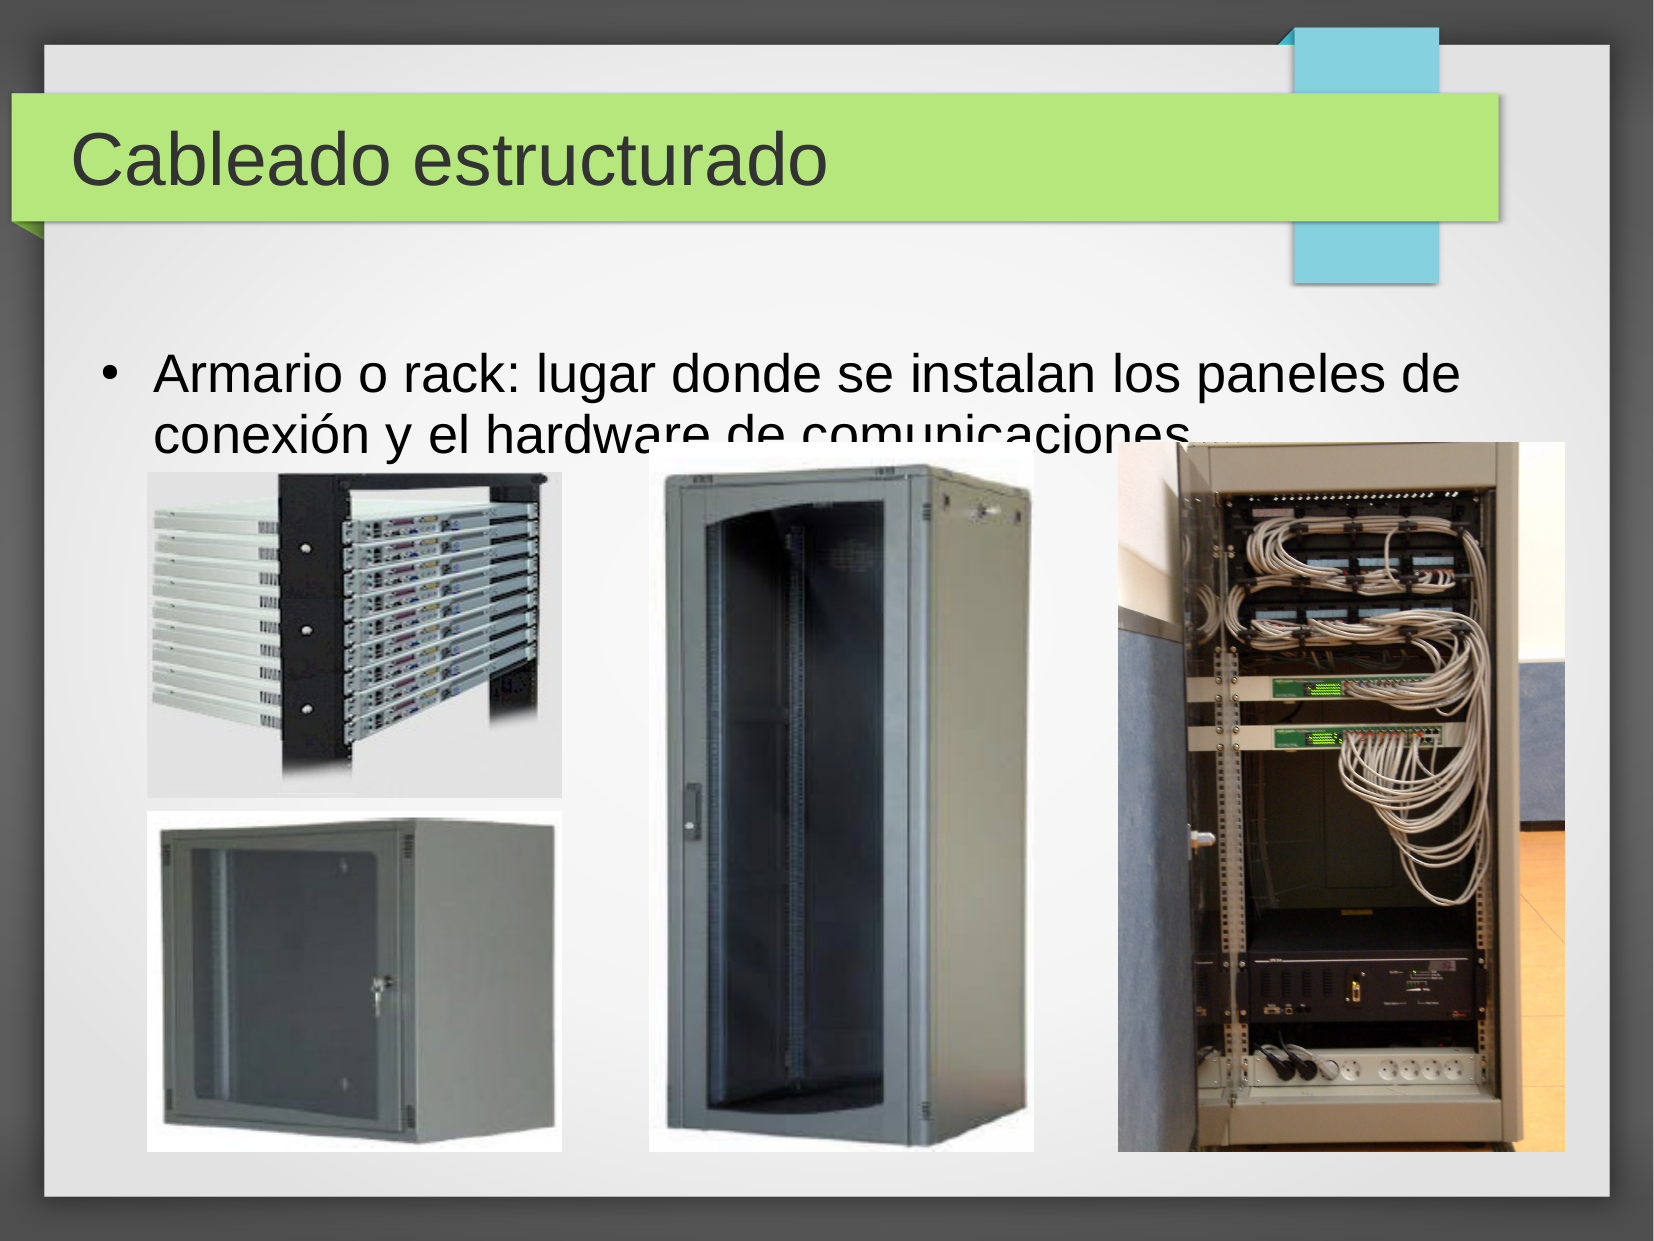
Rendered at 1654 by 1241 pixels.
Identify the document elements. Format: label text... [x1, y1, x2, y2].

title Cableado estructurado [70, 106, 1229, 213]
picture [0, 0, 1654, 1241]
list Armario o rack: lugar donde se instalan los paneles de conexión y el hardware de comunicaciones [82, 343, 1538, 1063]
